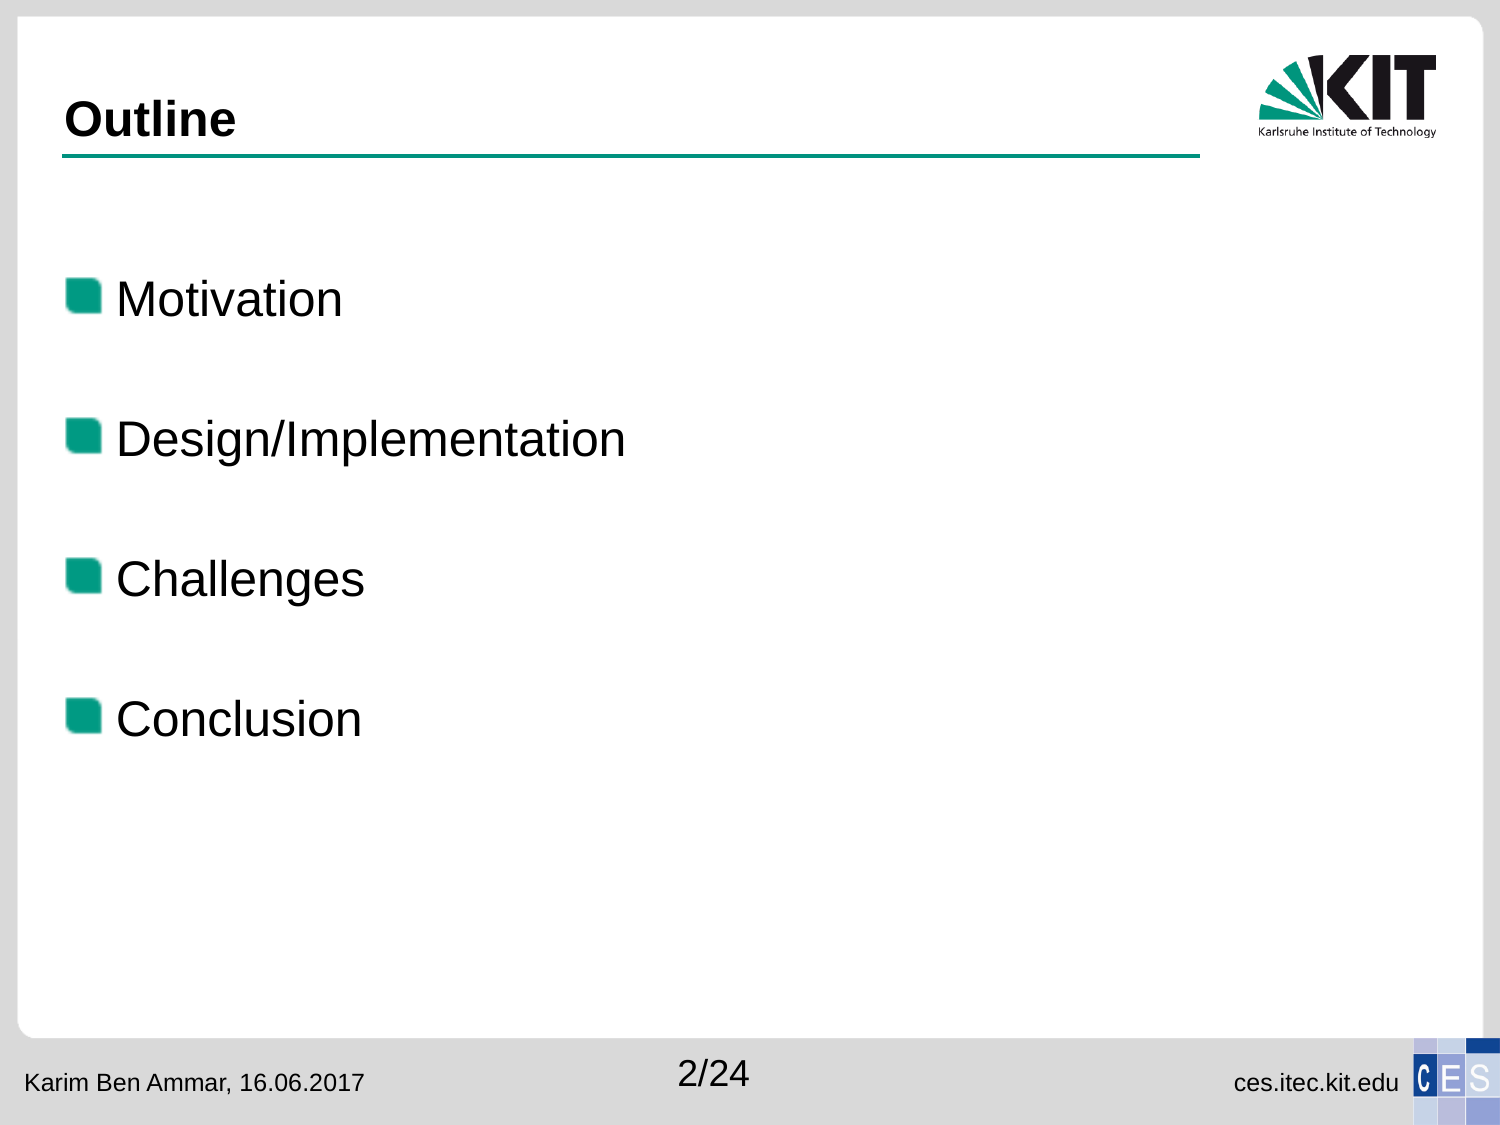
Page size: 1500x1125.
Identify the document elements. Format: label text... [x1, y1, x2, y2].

list Motivation Design/Implementation Challenges Conclusion [64, 196, 1436, 1000]
picture [0, 0, 1500, 1125]
title Outline [64, 54, 1198, 147]
text_box 2/24 [662, 1045, 766, 1116]
